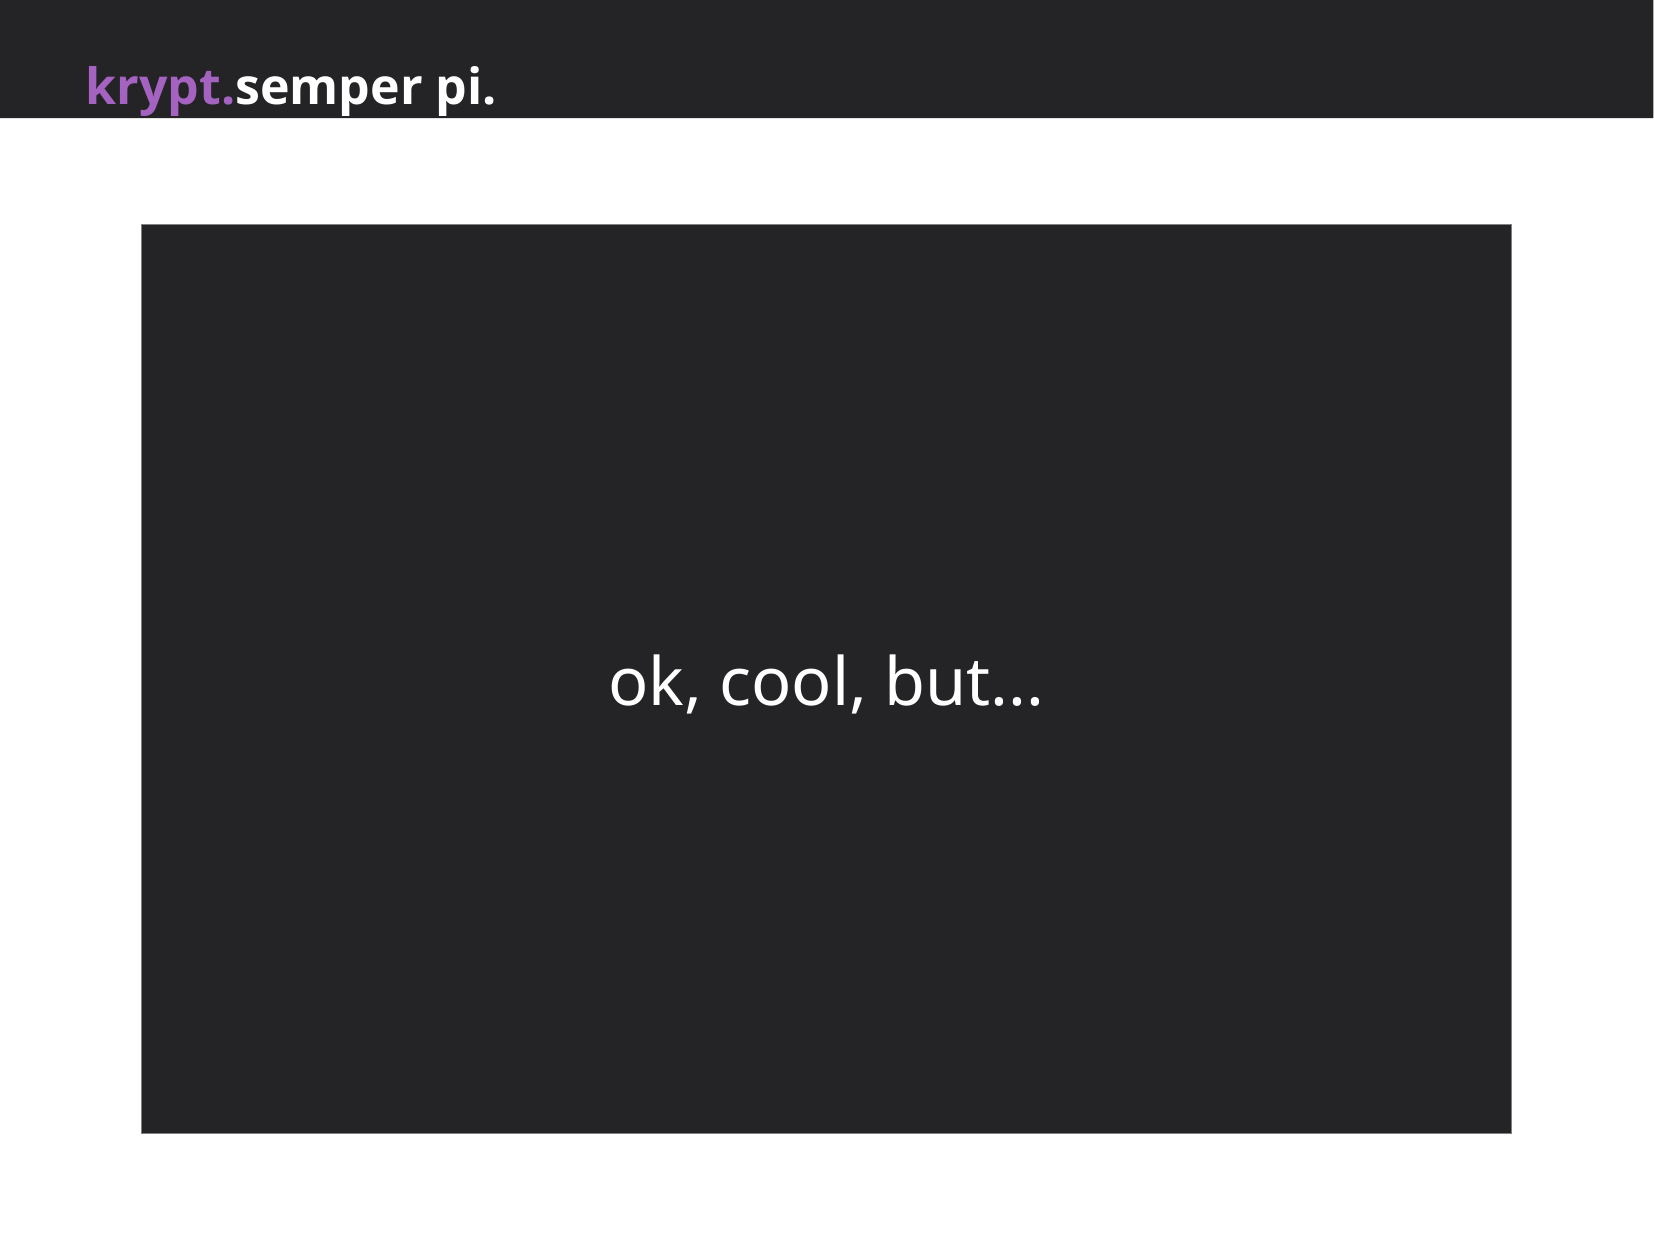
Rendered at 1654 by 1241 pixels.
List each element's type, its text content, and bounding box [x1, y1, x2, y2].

text_box [0, 0, 1654, 119]
text_box [165, 531, 1441, 1087]
text_box ok, cool, but... [141, 224, 1512, 1134]
text_box krypt.semper pi. [70, 43, 544, 119]
